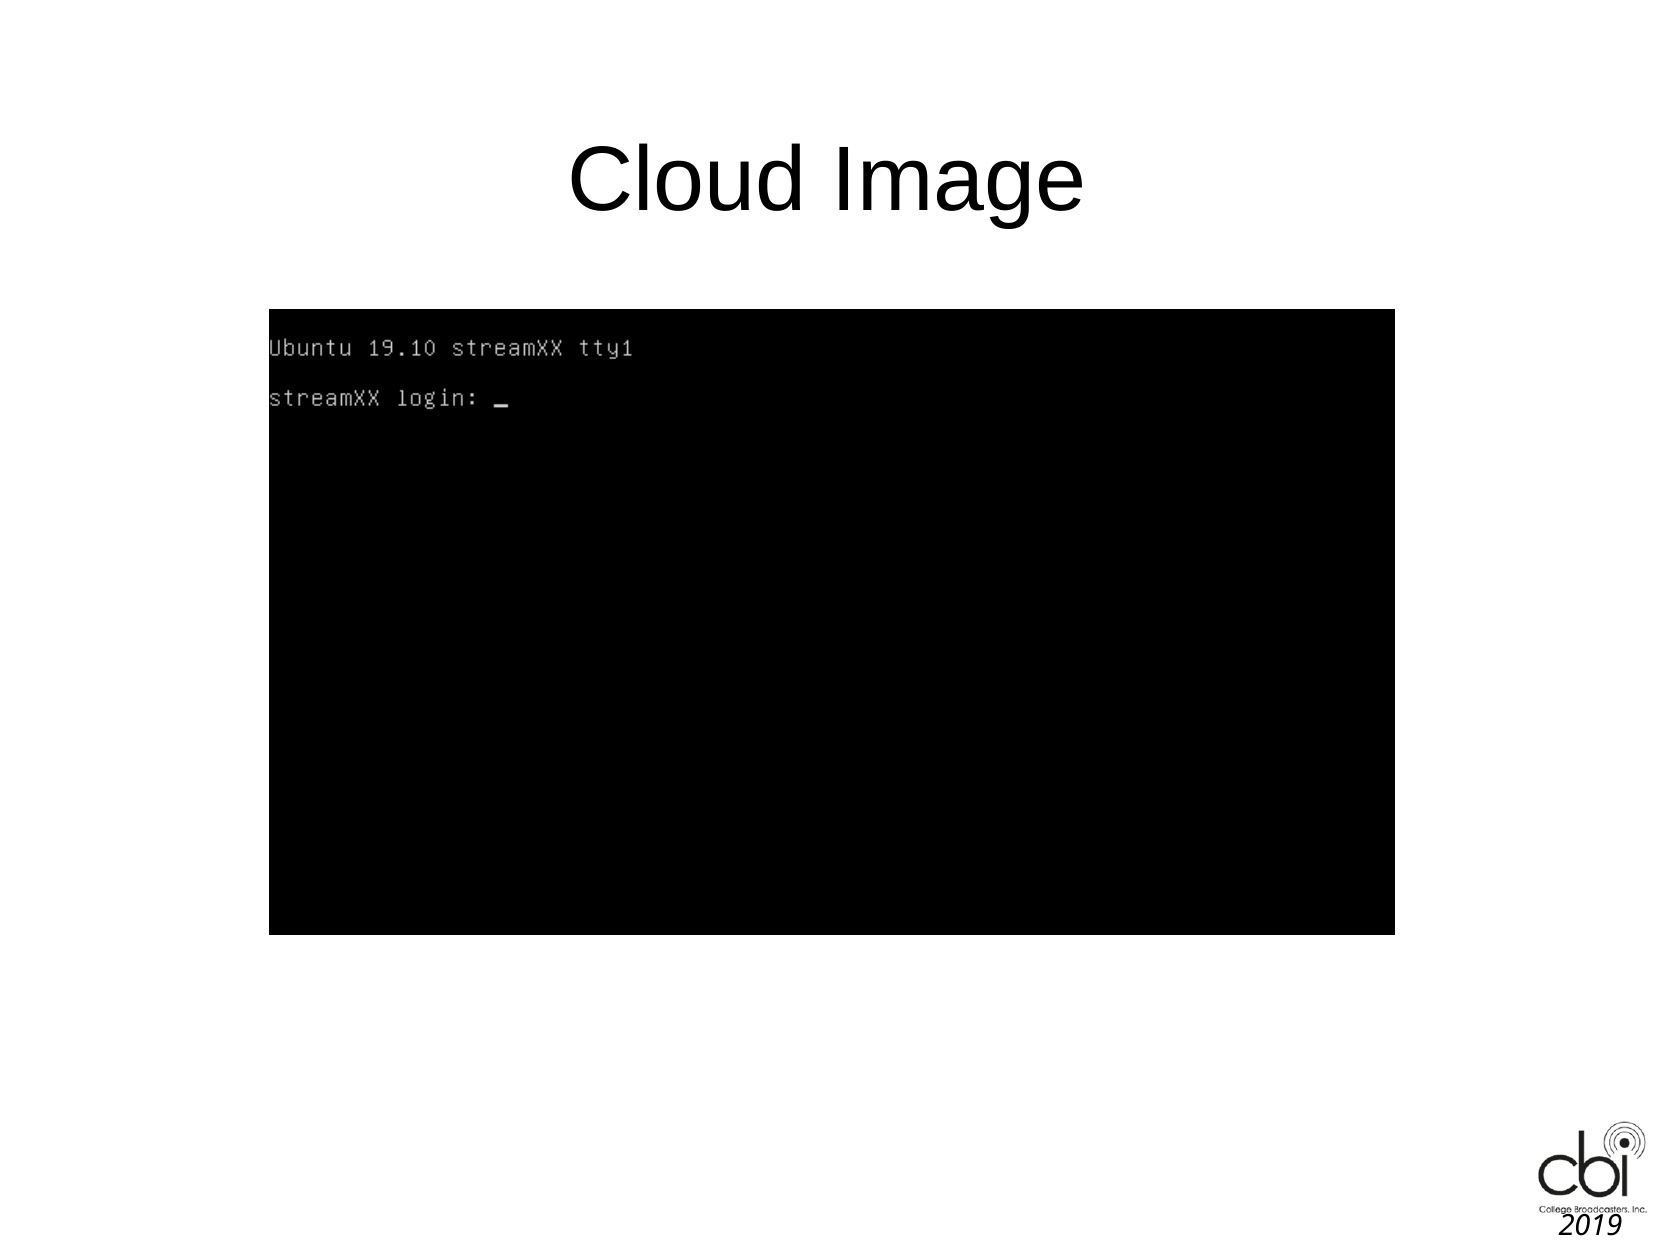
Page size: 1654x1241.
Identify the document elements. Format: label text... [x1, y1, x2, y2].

picture [1529, 1120, 1654, 1216]
text_box Cloud Image [552, 120, 1102, 238]
picture [269, 309, 1395, 935]
